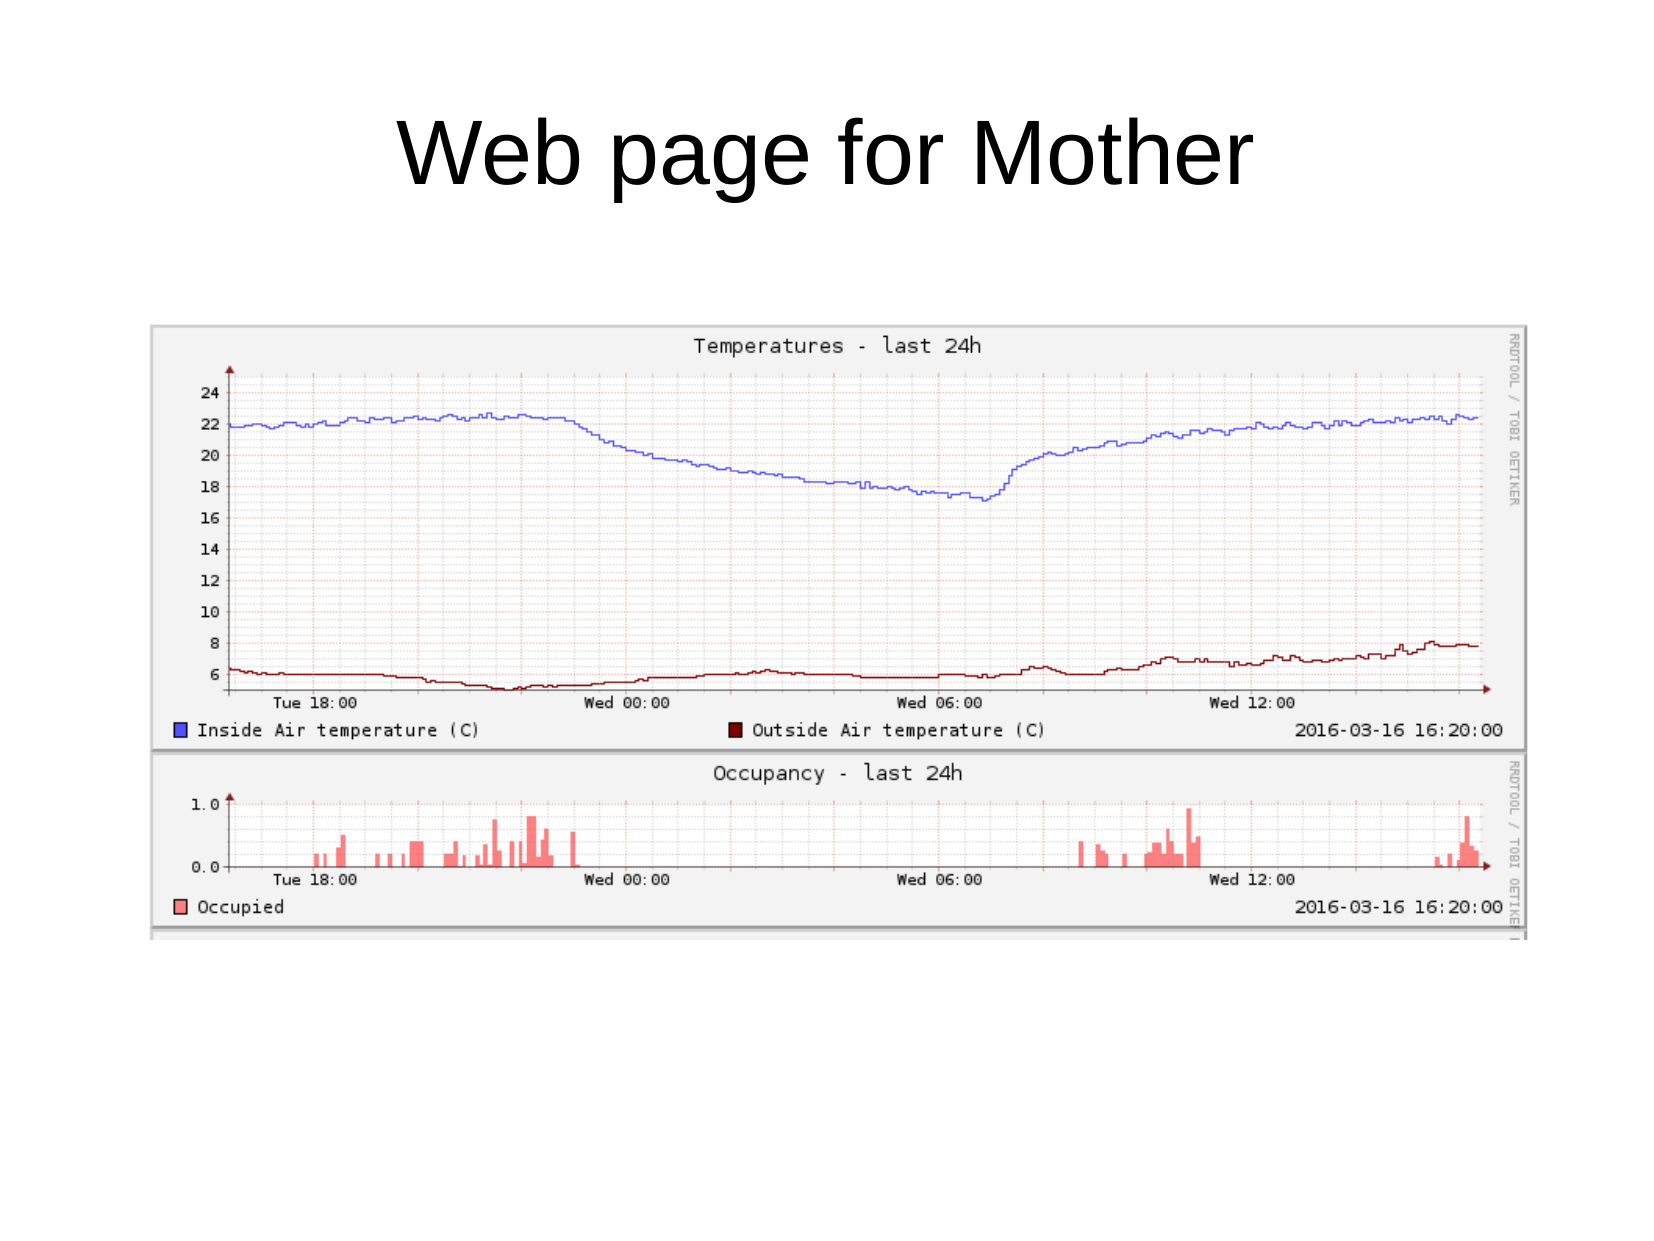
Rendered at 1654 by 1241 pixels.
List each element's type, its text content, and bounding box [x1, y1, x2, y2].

title Web page for Mother [82, 49, 1571, 257]
picture [130, 314, 1540, 940]
